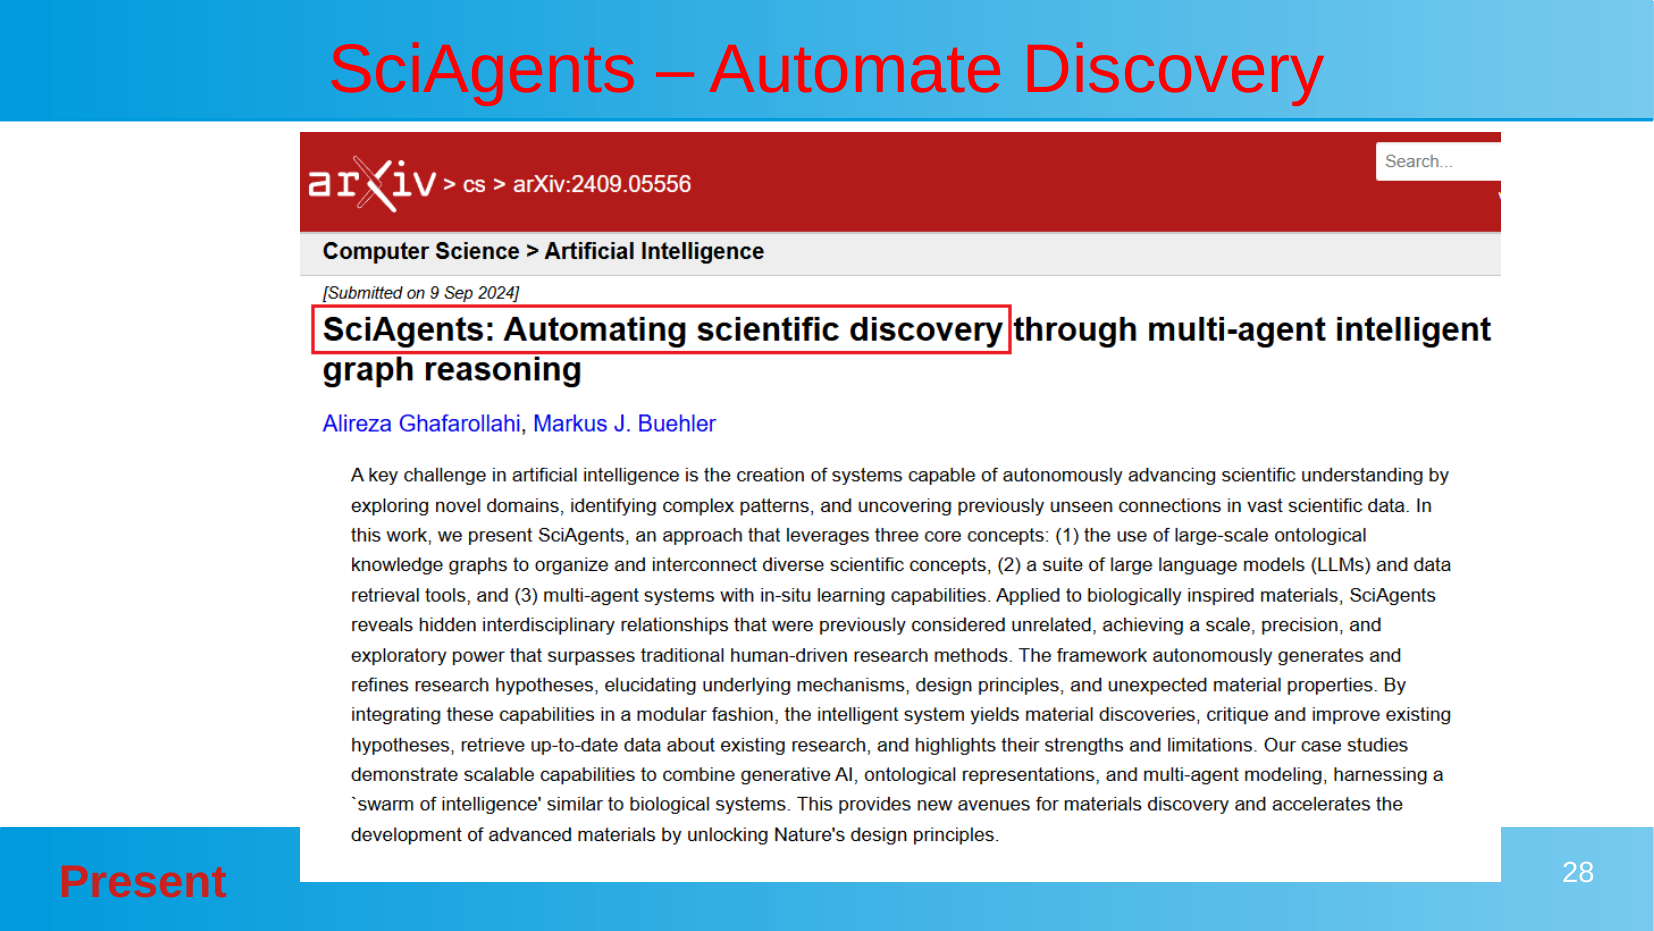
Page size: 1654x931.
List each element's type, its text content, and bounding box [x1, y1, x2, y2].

title SciAgents – Automate Discovery [59, 29, 1595, 108]
picture [300, 132, 1501, 882]
